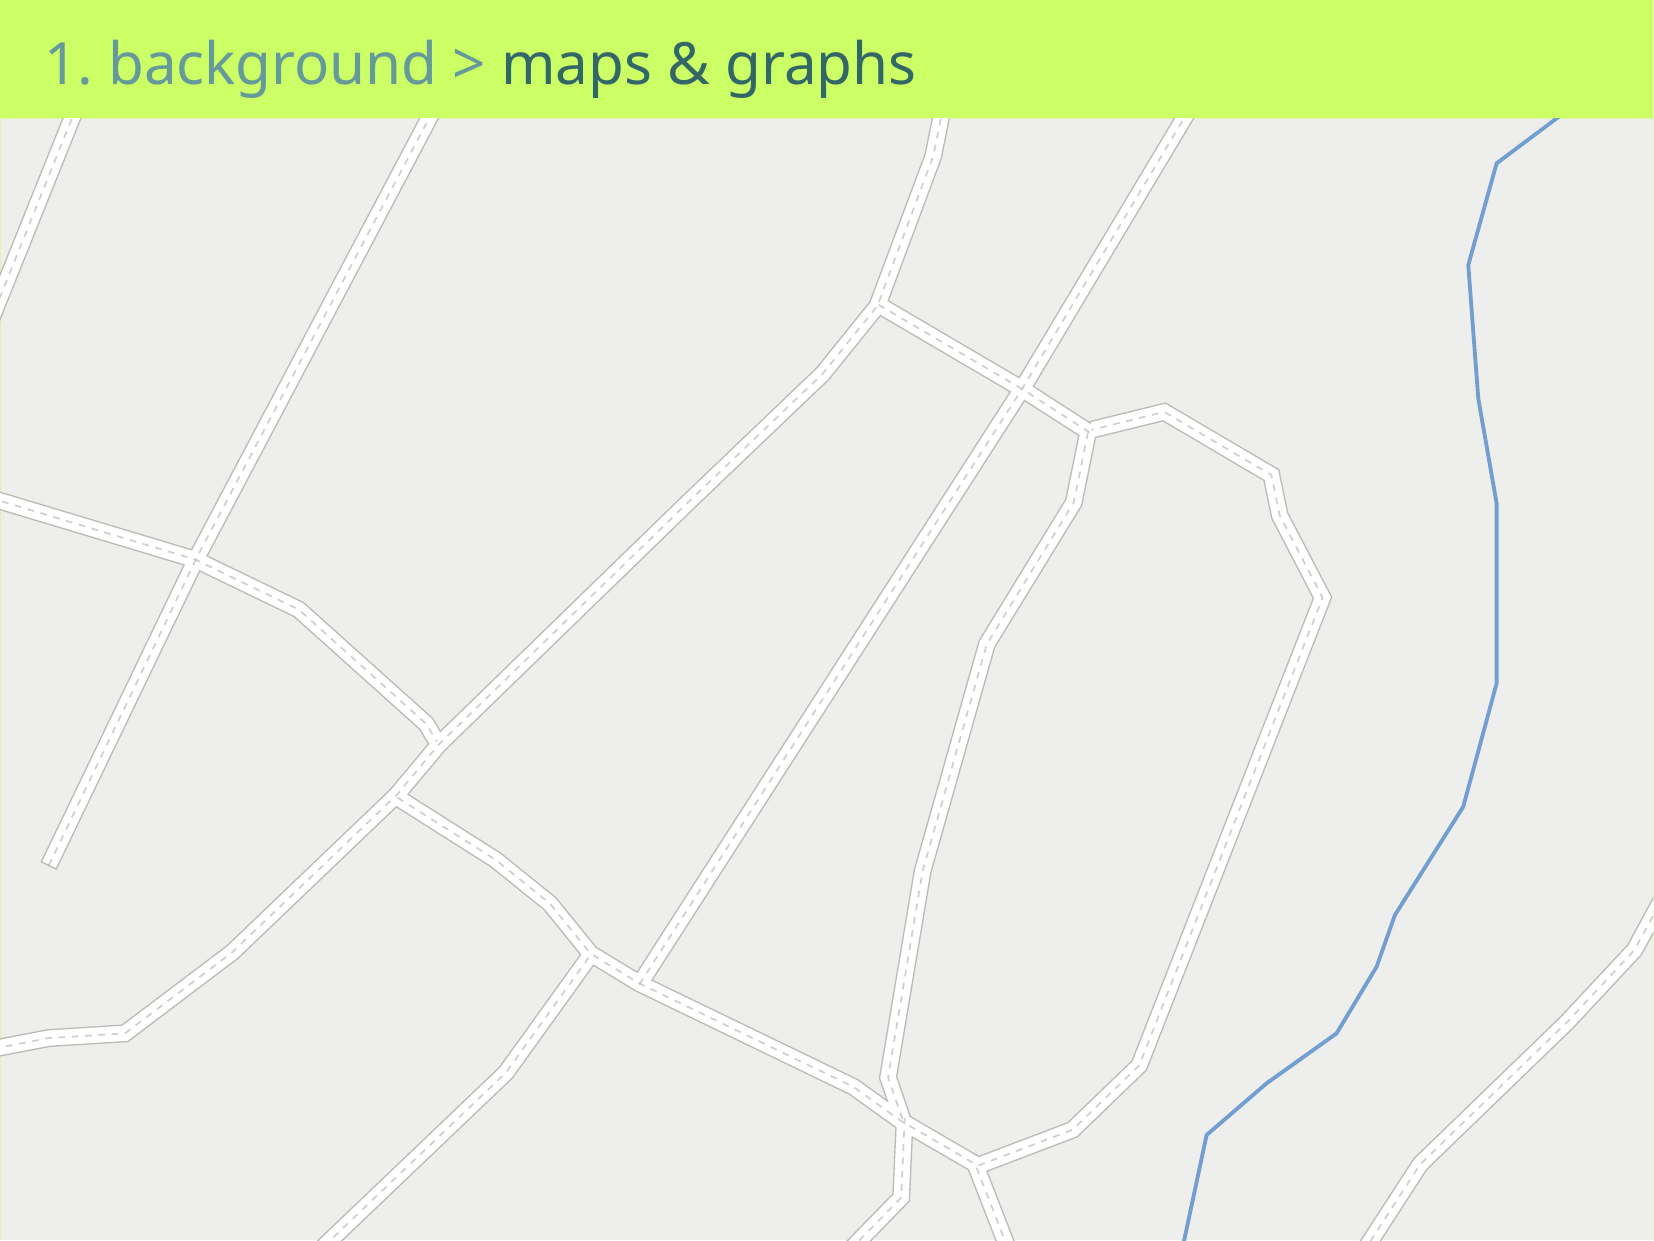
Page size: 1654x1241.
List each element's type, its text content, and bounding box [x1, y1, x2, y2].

text_box 1. background > maps & graphs [29, 14, 831, 118]
picture [0, 118, 1654, 1241]
